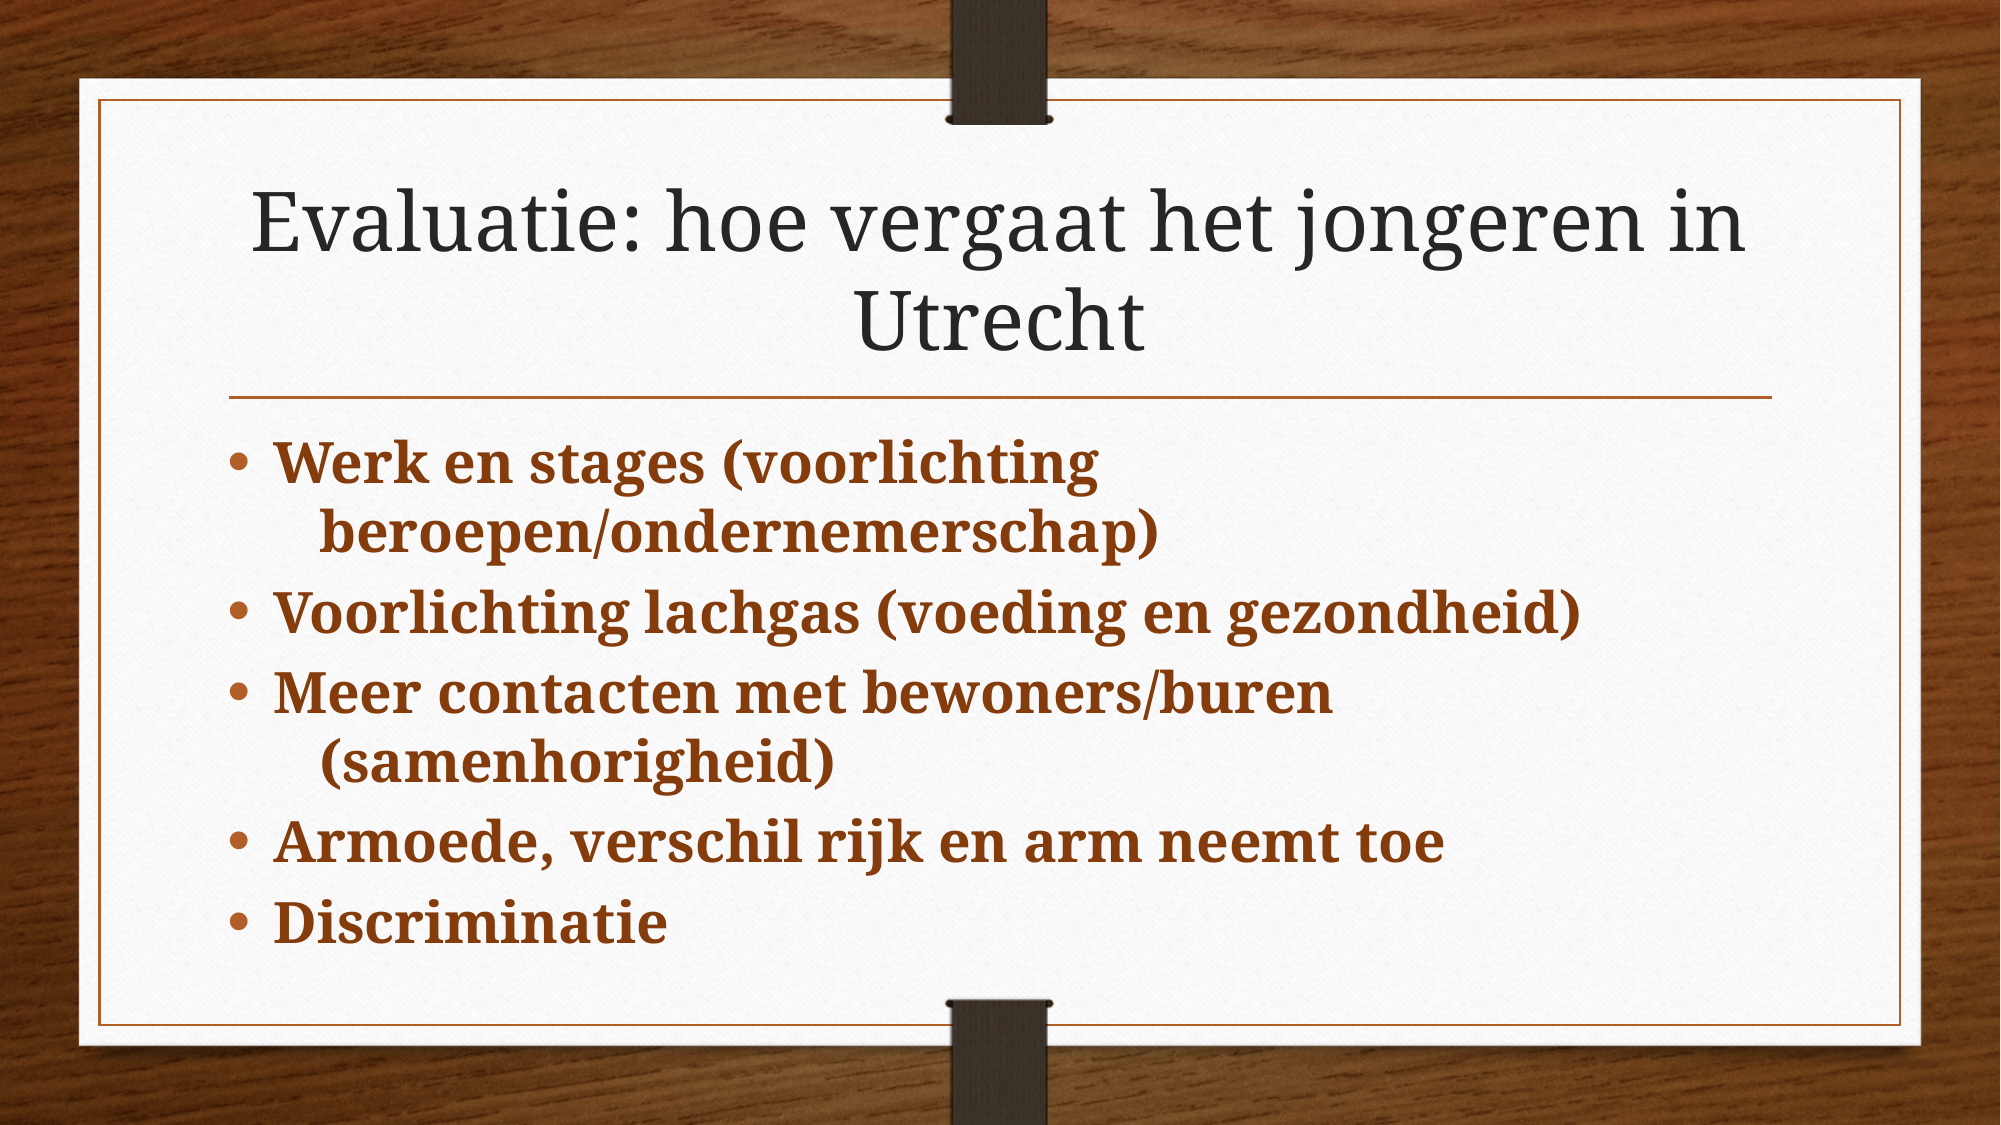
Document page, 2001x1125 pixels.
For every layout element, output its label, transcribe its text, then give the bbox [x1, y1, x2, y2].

title Evaluatie: hoe vergaat het jongeren in Utrecht [212, 161, 1788, 376]
list Werk en stages (voorlichting beroepen/ondernemerschap) Voorlichting lachgas (voeding en gezondheid) Meer contacten met bewoners/buren (samenhorigheid) Armoede, verschil rijk en arm neemt toe Discriminatie [212, 419, 1788, 964]
